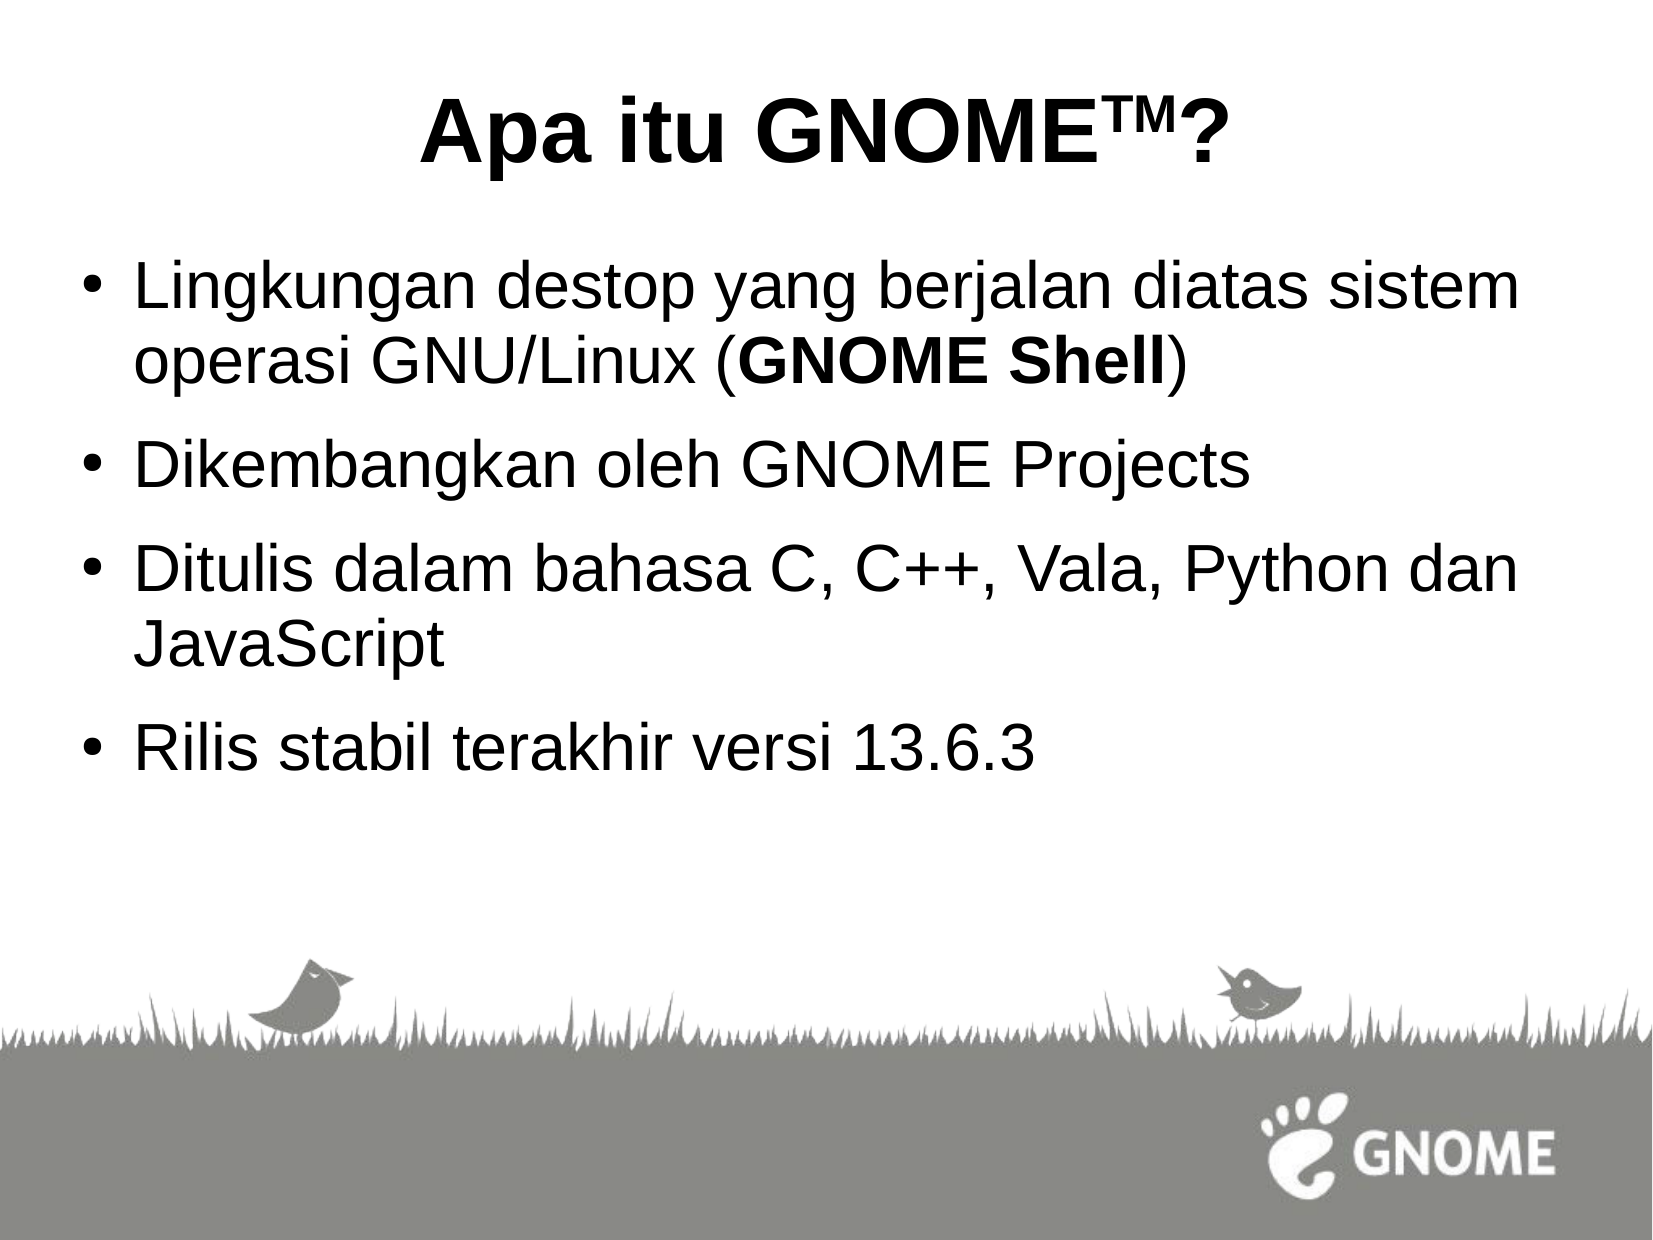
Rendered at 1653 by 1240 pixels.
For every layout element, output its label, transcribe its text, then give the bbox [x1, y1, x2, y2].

picture [0, 0, 1653, 1240]
list Lingkungan destop yang berjalan diatas sistem operasi GNU/Linux (GNOME Shell) Dikembangkan oleh GNOME Projects Ditulis dalam bahasa C, C++, Vala, Python dan JavaScript Rilis stabil terakhir versi 13.6.3 [62, 248, 1595, 945]
title Apa itu GNOMETM? [68, 25, 1584, 237]
